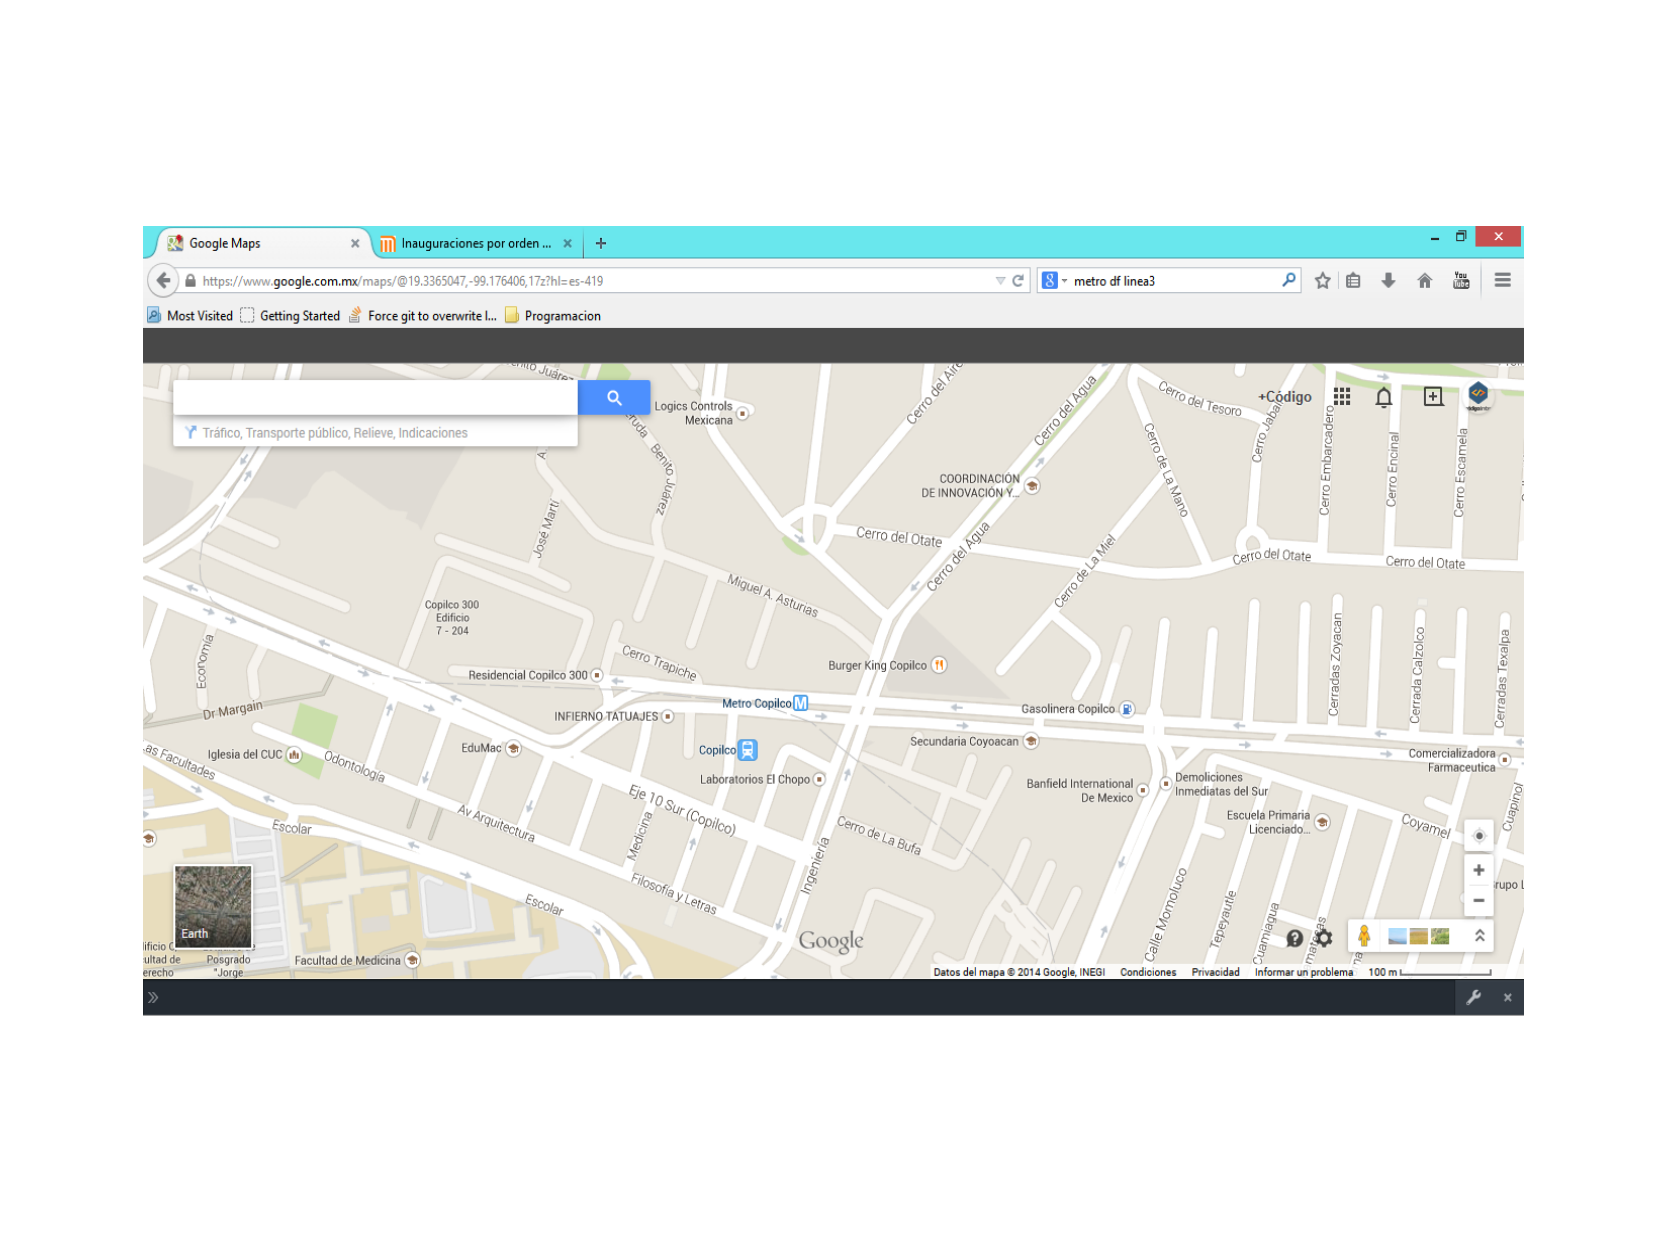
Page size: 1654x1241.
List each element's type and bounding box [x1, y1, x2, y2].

picture [143, 226, 1524, 1016]
